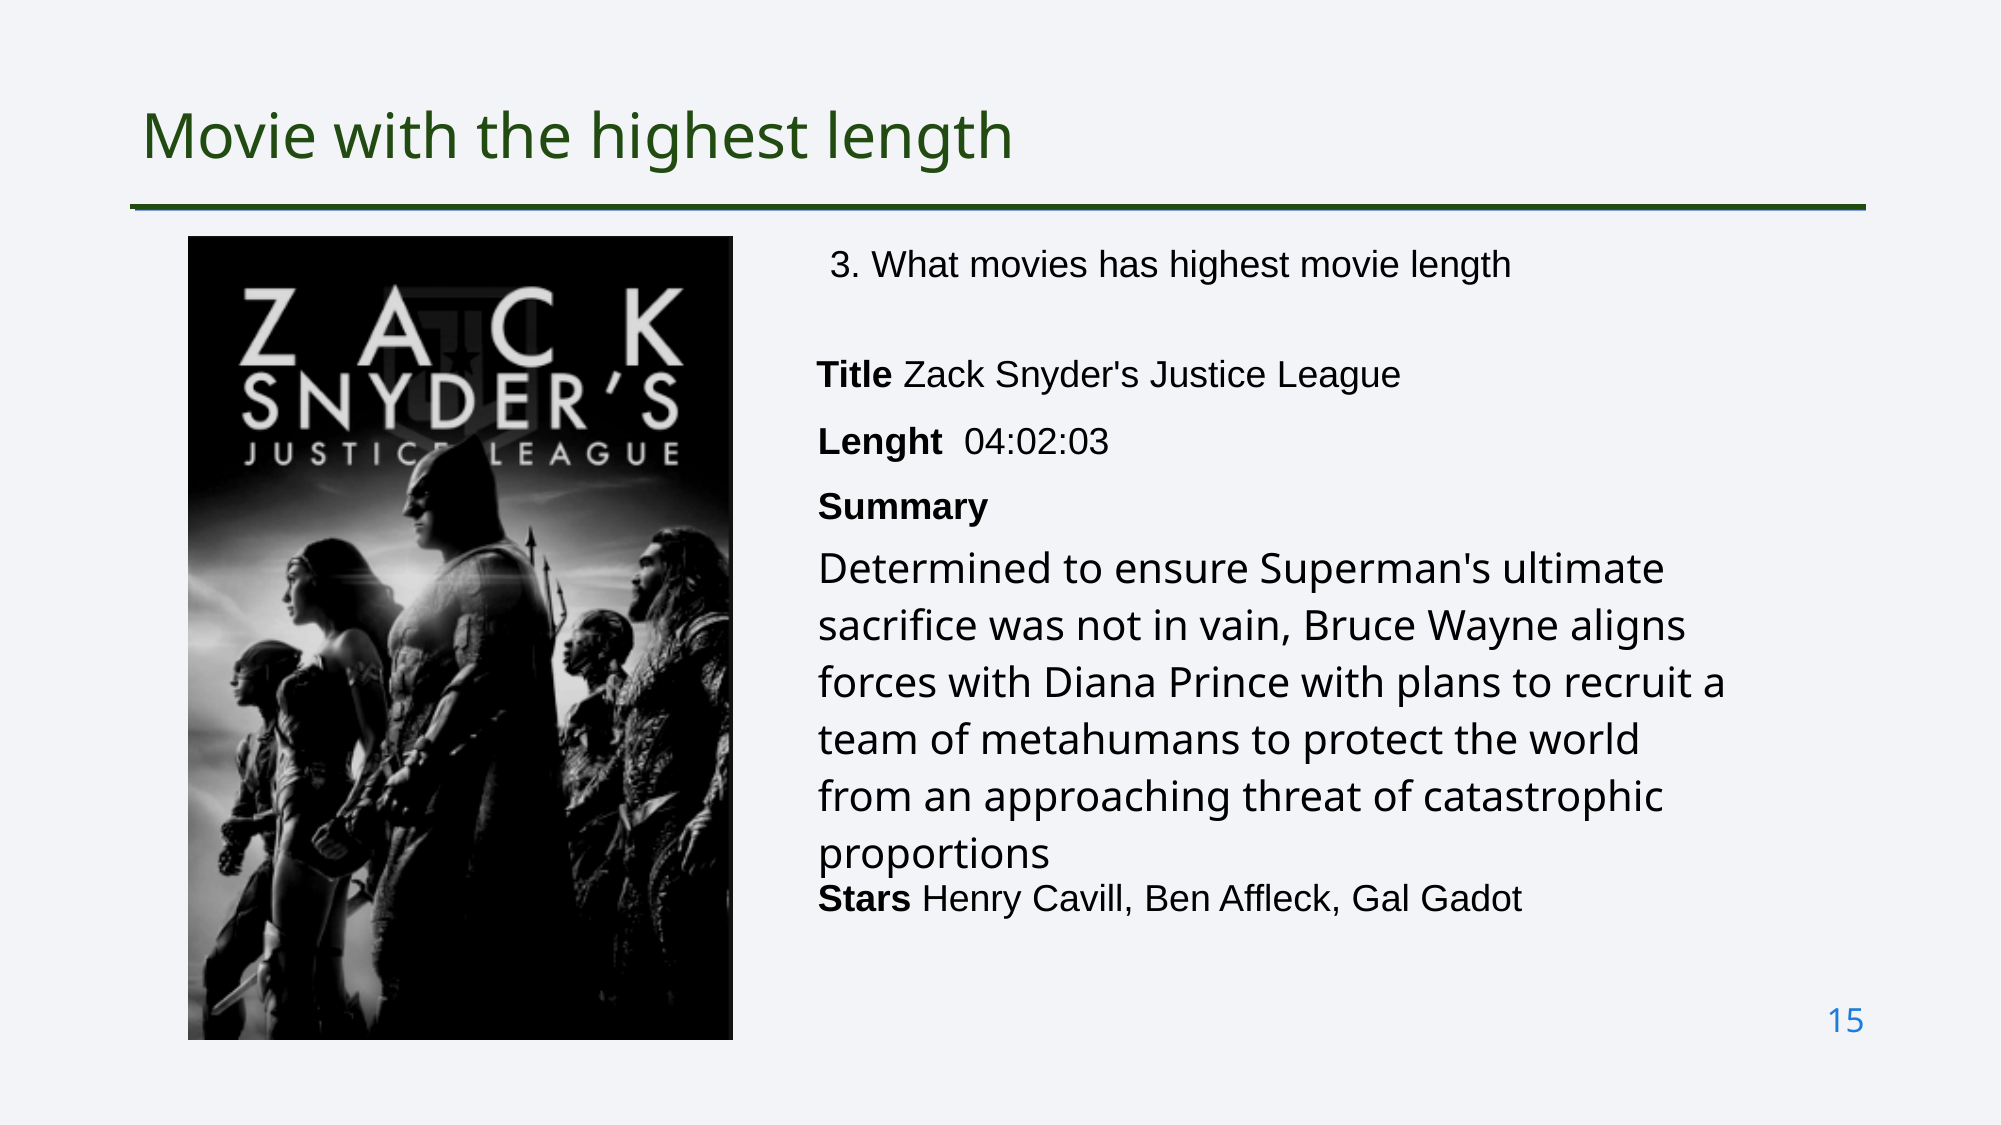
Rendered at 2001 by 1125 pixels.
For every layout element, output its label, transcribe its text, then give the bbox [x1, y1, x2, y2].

text_box Title Zack Snyder's Justice League [801, 345, 1723, 403]
text_box 04:02:03 [938, 413, 1589, 471]
text_box Lenght [803, 413, 938, 471]
text_box Stars Henry Cavill, Ben Affleck, Gal Gadot [803, 870, 1796, 928]
text_box Determined to ensure Superman's ultimate sacrifice was not in vain, Bruce Wayne aligns forces with Diana Prince with plans to recruit a team of metahumans to protect the world from an approaching threat of catastrophic proportions [803, 531, 1760, 870]
picture [0, 0, 2001, 1125]
text_box Summary [803, 478, 1359, 536]
slide_number <number> [1429, 988, 1880, 1055]
text_box 3. What movies has highest movie length [814, 236, 1878, 294]
text_box Movie with the highest length [126, 88, 1852, 179]
